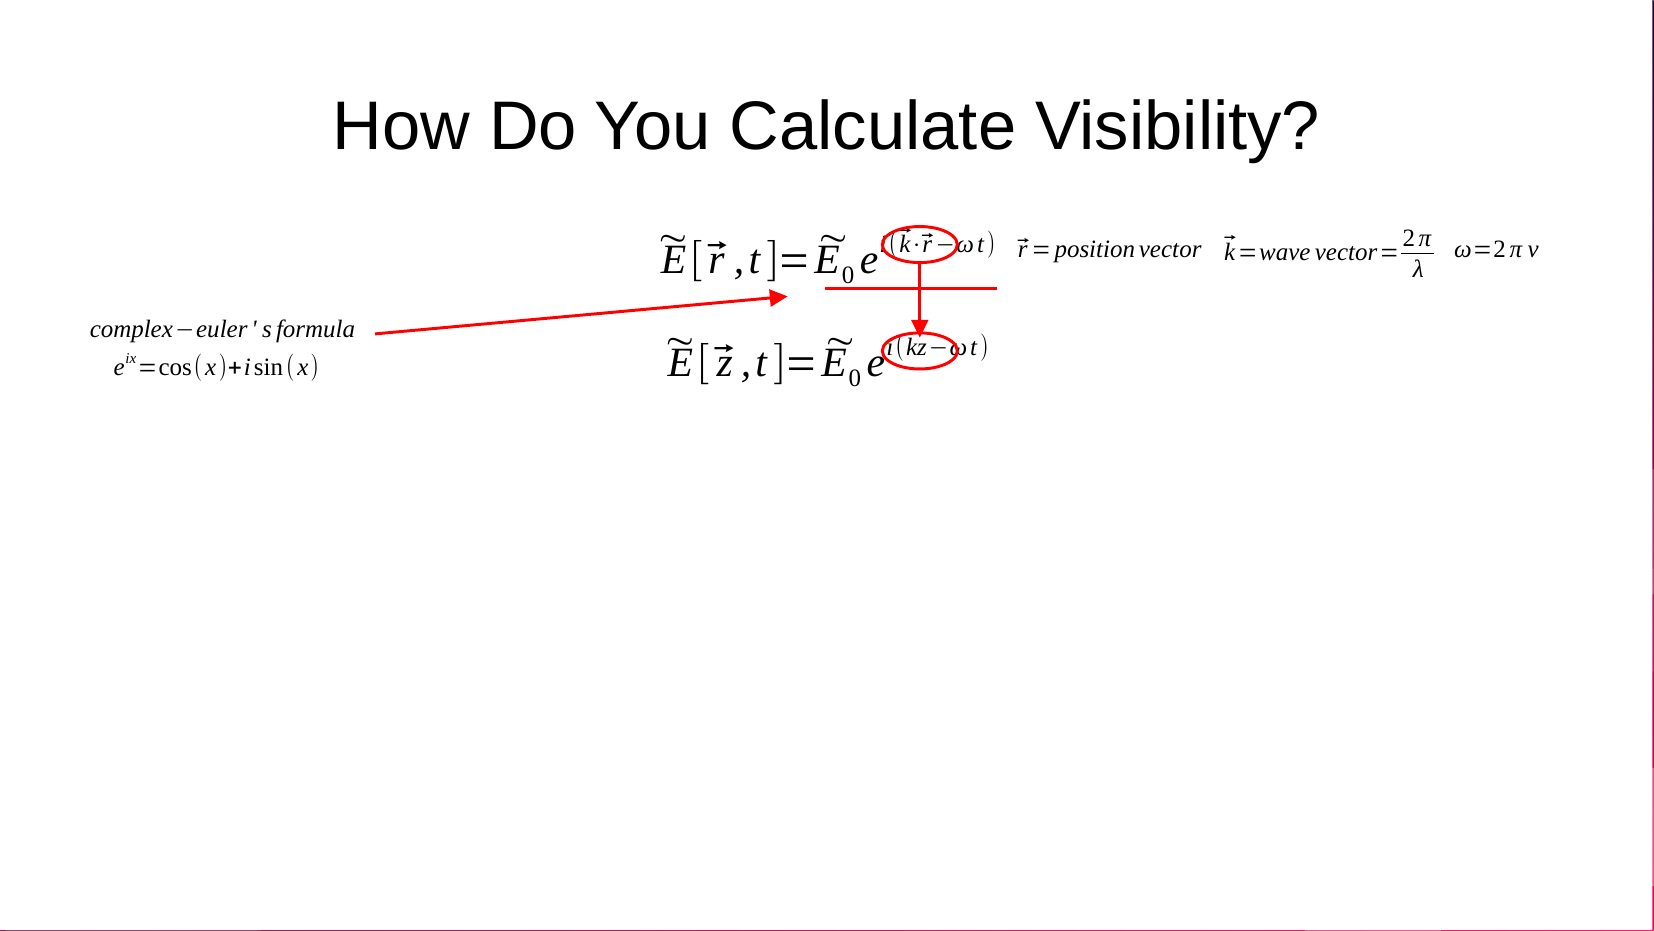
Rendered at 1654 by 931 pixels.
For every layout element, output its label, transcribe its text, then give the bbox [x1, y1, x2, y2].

chart [89, 314, 356, 343]
text_box [882, 226, 958, 263]
chart [1223, 223, 1436, 283]
chart [1453, 235, 1540, 264]
chart [663, 332, 989, 392]
chart [656, 226, 918, 289]
chart [921, 226, 996, 287]
text_box [882, 332, 958, 369]
title How Do You Calculate Visibility? [88, 44, 1565, 207]
chart [1016, 235, 1203, 264]
chart [112, 350, 319, 384]
